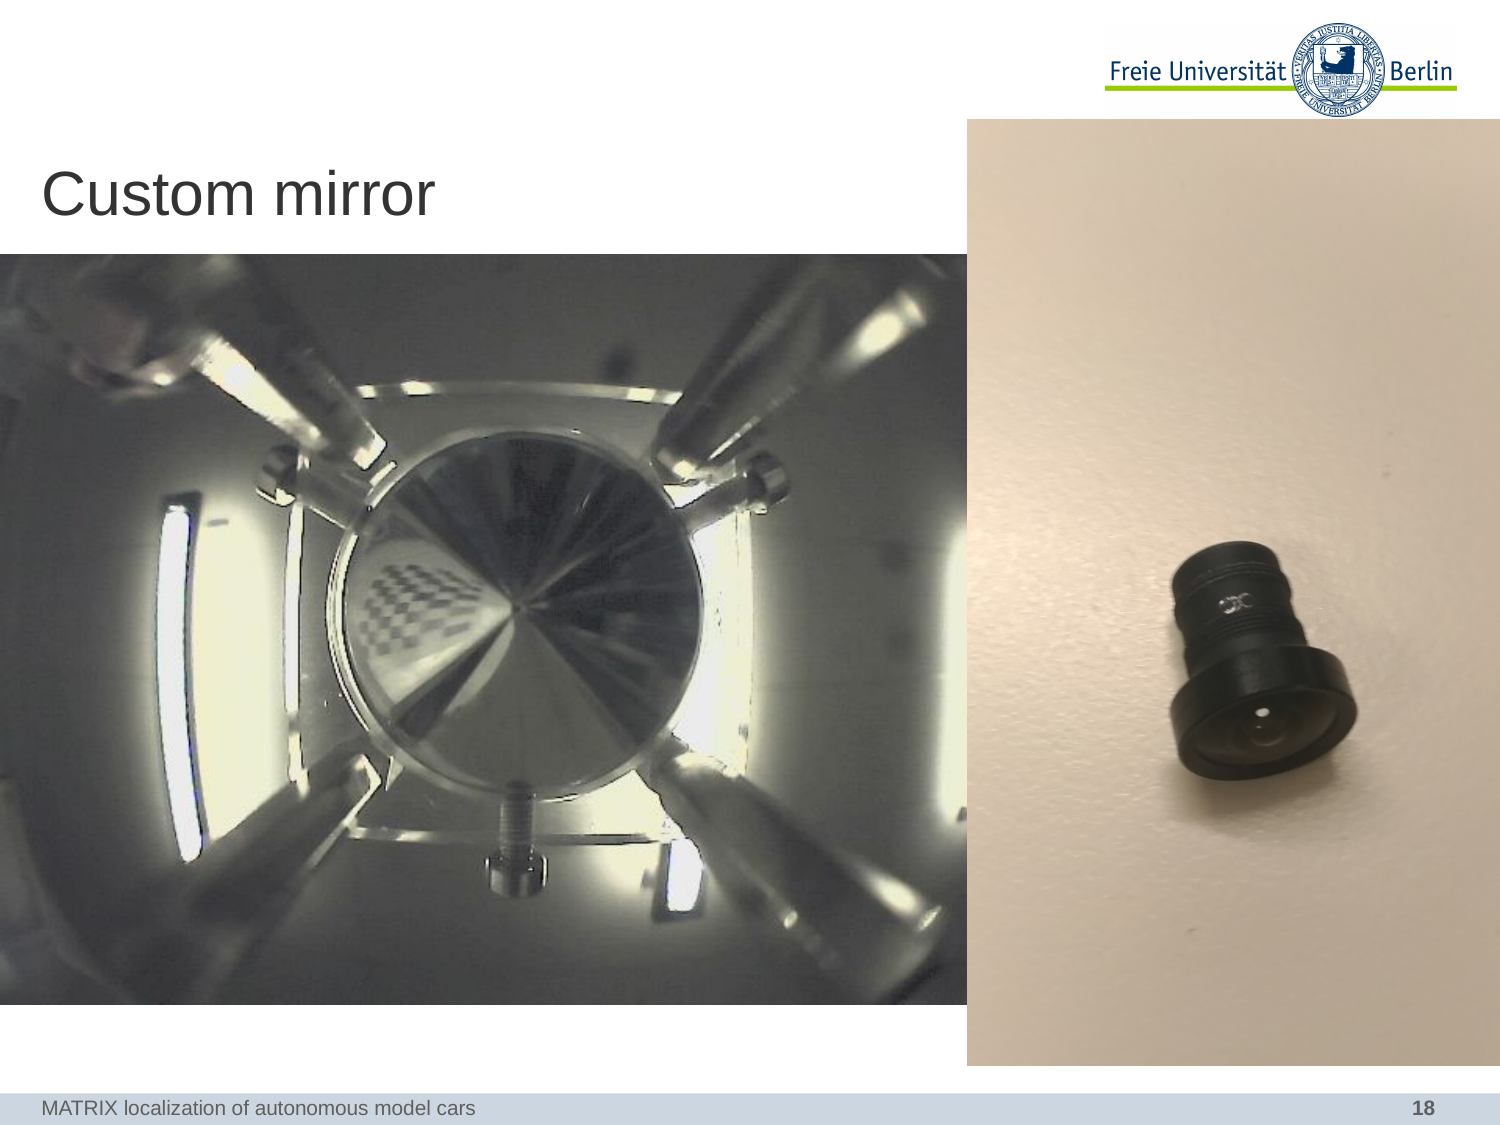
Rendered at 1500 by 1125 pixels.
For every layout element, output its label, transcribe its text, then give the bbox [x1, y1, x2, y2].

title Custom mirror [41, 155, 967, 226]
footer MATRIX localization of autonomous model cars [41, 1087, 1022, 1125]
picture [1105, 23, 1457, 117]
picture [0, 119, 1500, 1066]
